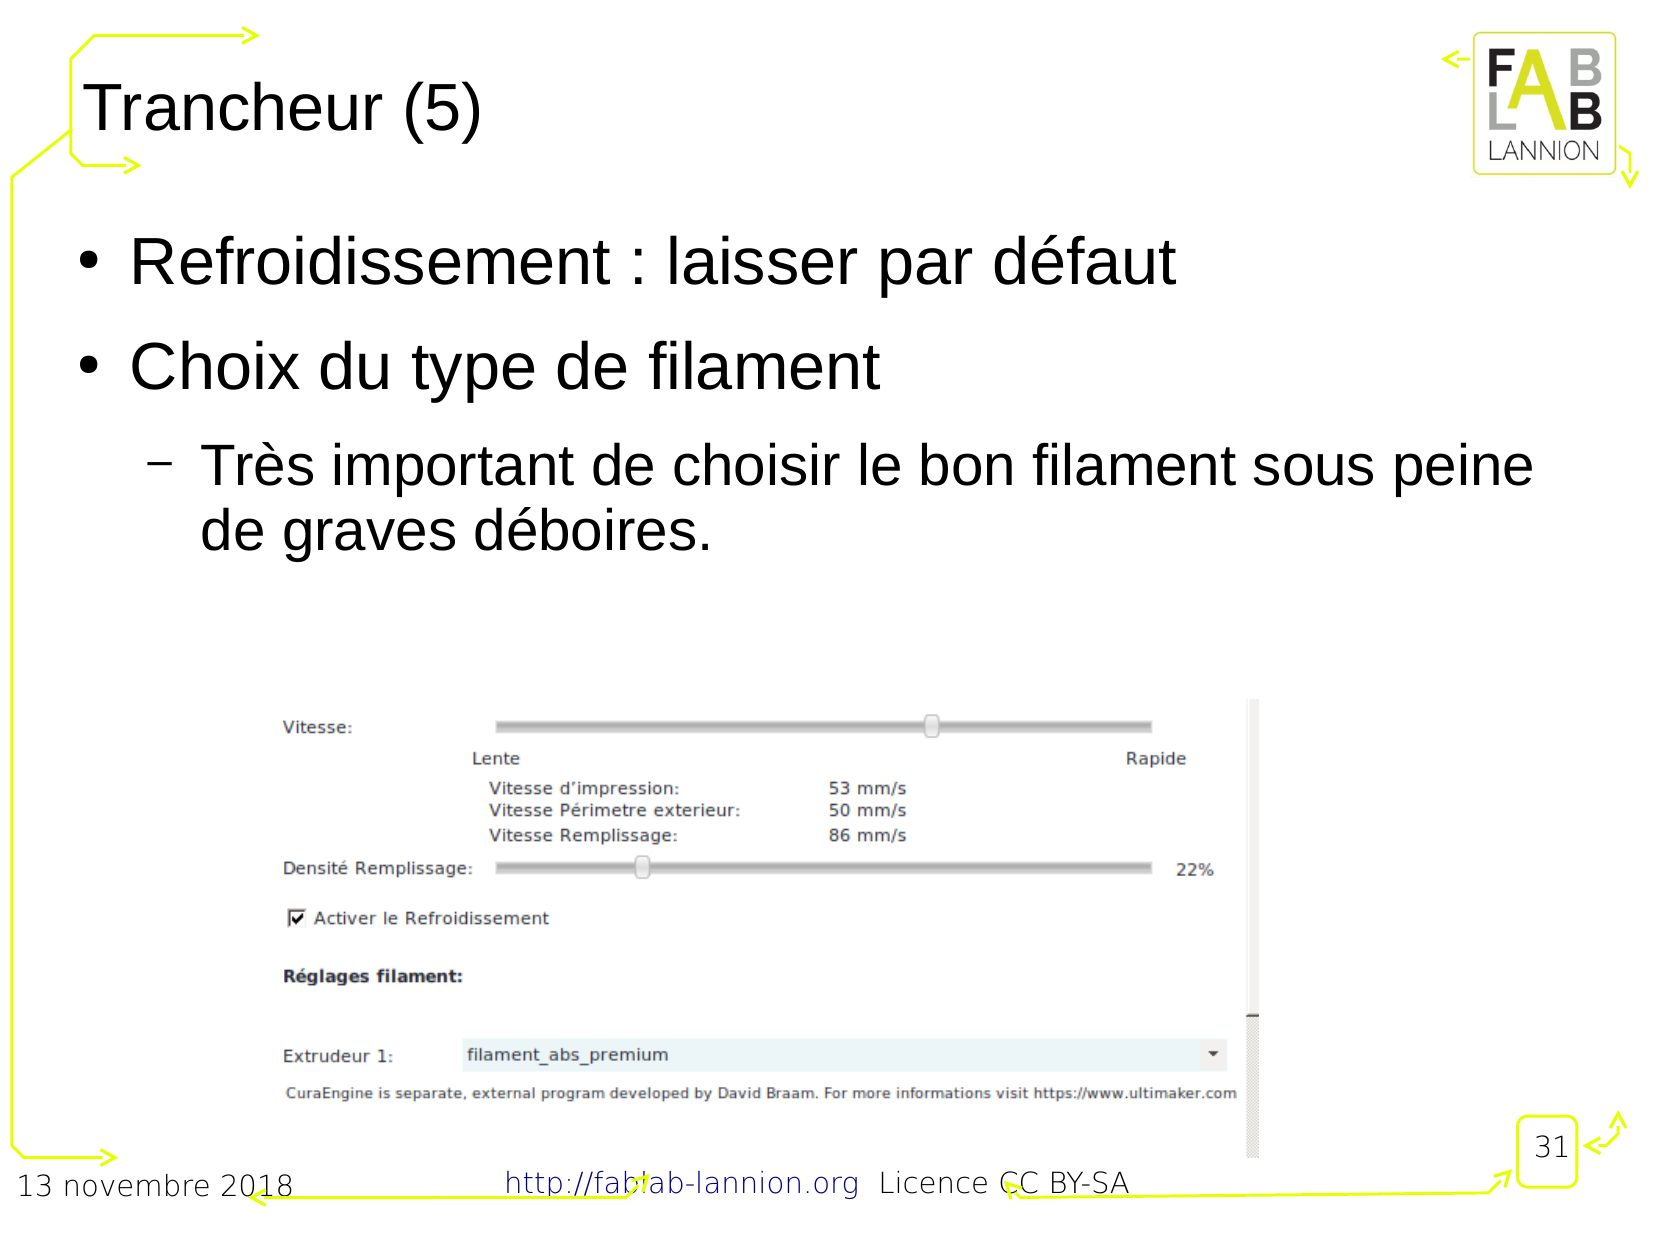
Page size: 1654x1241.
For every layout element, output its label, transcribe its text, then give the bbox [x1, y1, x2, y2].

picture [1470, 29, 1619, 178]
list Refroidissement : laisser par défaut Choix du type de filament Très important de choisir le bon filament sous peine de graves déboires. [59, 224, 1548, 944]
picture [283, 699, 1259, 1158]
title Trancheur (5) [82, 49, 1441, 166]
